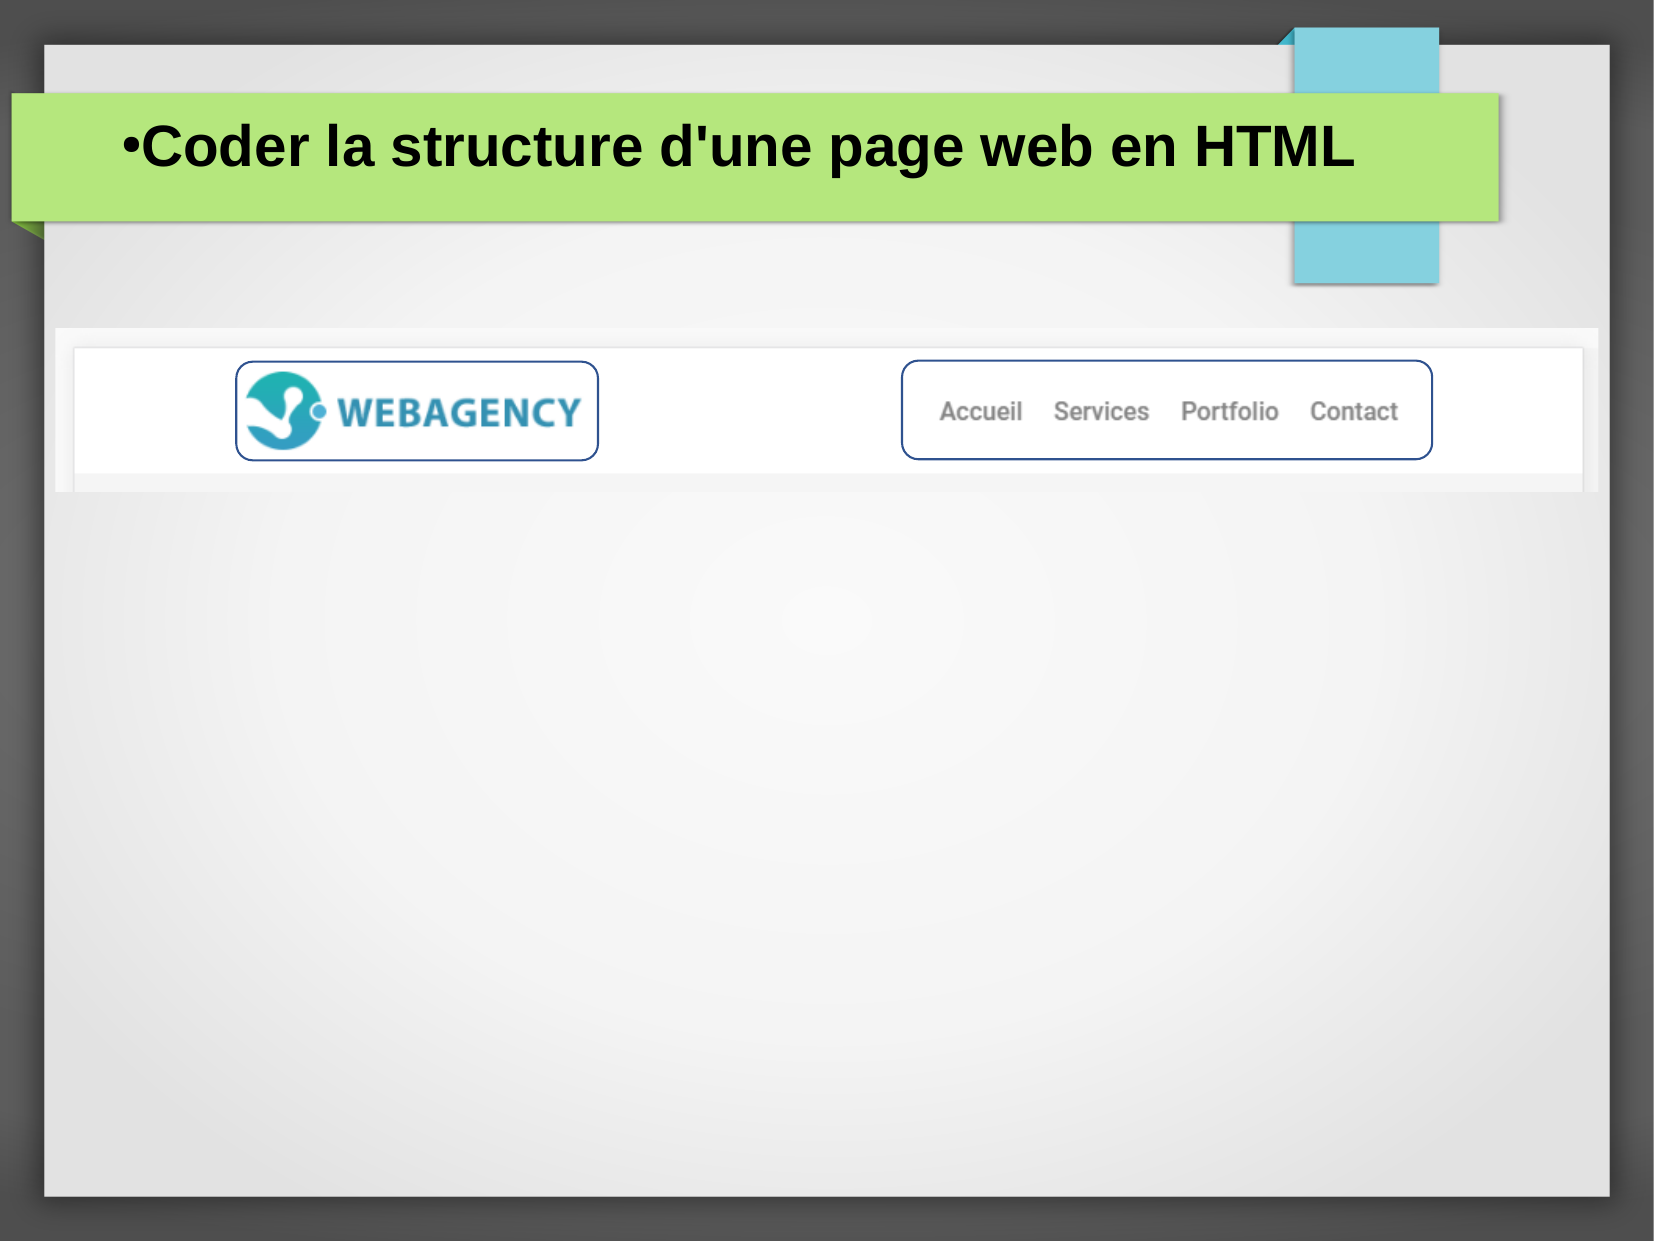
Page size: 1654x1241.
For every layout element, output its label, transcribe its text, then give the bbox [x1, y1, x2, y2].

text_box Coder la structure d'une page web en HTML [106, 106, 1453, 188]
picture [55, 328, 1599, 492]
